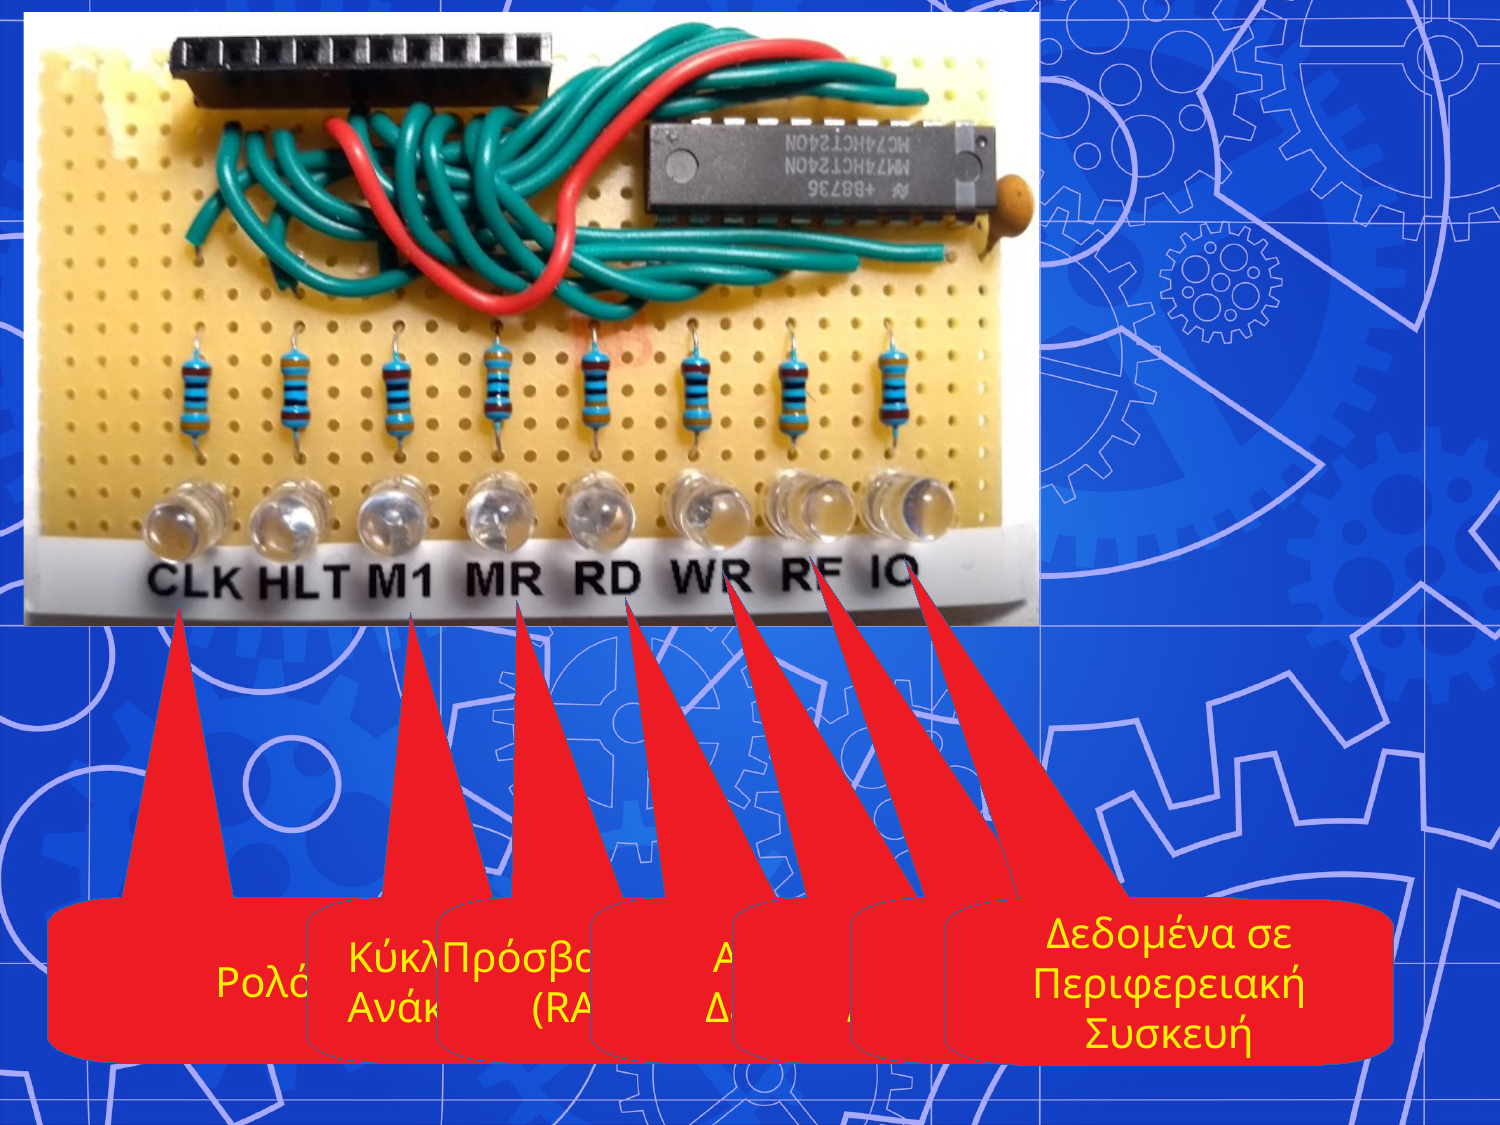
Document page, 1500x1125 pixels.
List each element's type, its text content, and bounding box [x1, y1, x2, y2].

text_box Ανάγνωση Δεδομένων [590, 597, 802, 1064]
text_box Εγγραφή Δεδομένων [723, 570, 920, 1064]
text_box Ρολόι [47, 601, 377, 1064]
text_box Πρόσβαση στη Μνήμη (RAM ή ROM) [437, 600, 660, 1064]
picture [0, 0, 1500, 1125]
text_box Δεδομένα σε Περιφερειακή Συσκευή [904, 558, 1394, 1066]
text_box Ρολόι [294, 977, 307, 994]
text_box Ανανέωση Μνήμης [809, 556, 1018, 1064]
text_box Κύκλος Μηχανής 1 Ανάκληση Εντολής [307, 612, 507, 1064]
